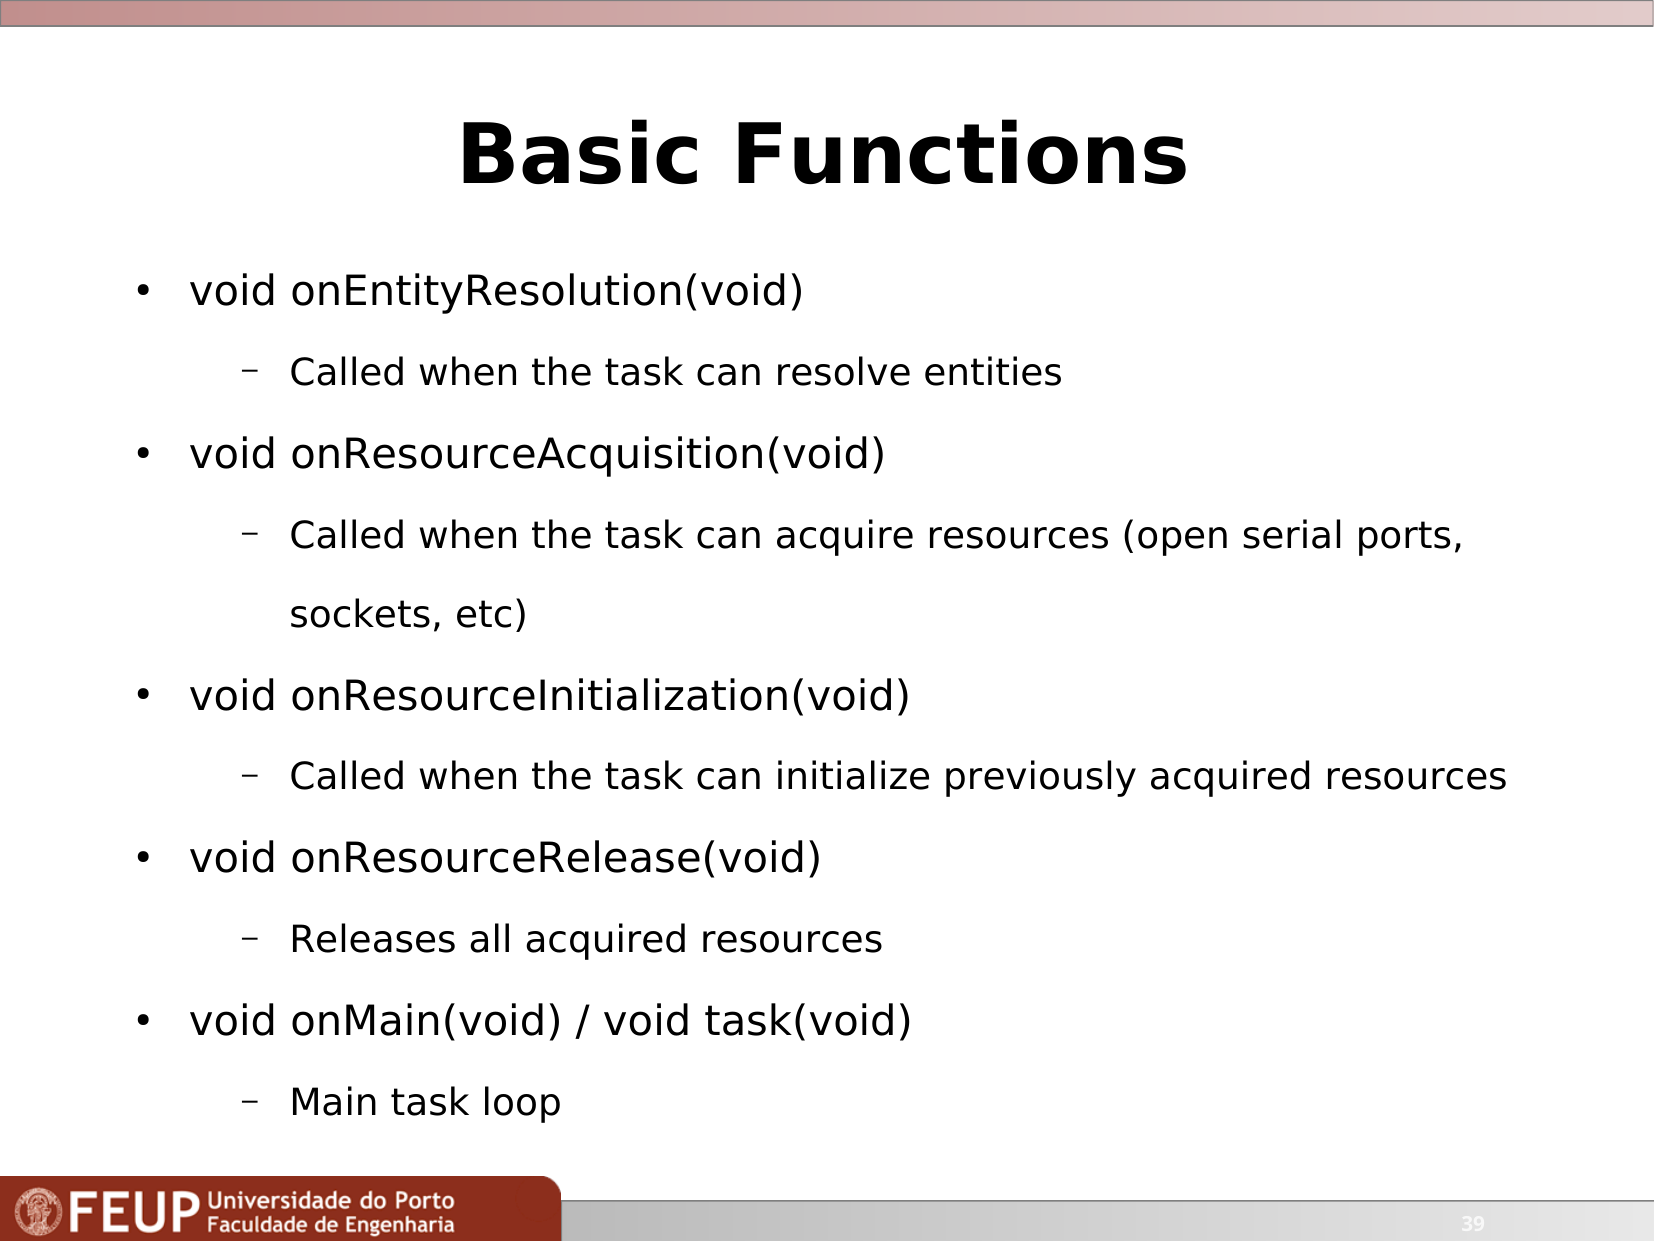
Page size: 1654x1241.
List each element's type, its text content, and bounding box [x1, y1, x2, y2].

picture [0, 1176, 561, 1241]
list void onEntityResolution(void) Called when the task can resolve entities void onResourceAcquisition(void) Called when the task can acquire resources (open serial ports, sockets, etc) void onResourceInitialization(void) Called when the task can initialize previously acquired resources void onResourceRelease(void) Releases all acquired resources void onMain(void) / void task(void) Main task loop [118, 266, 1571, 1125]
title Basic Functions [64, 70, 1582, 239]
